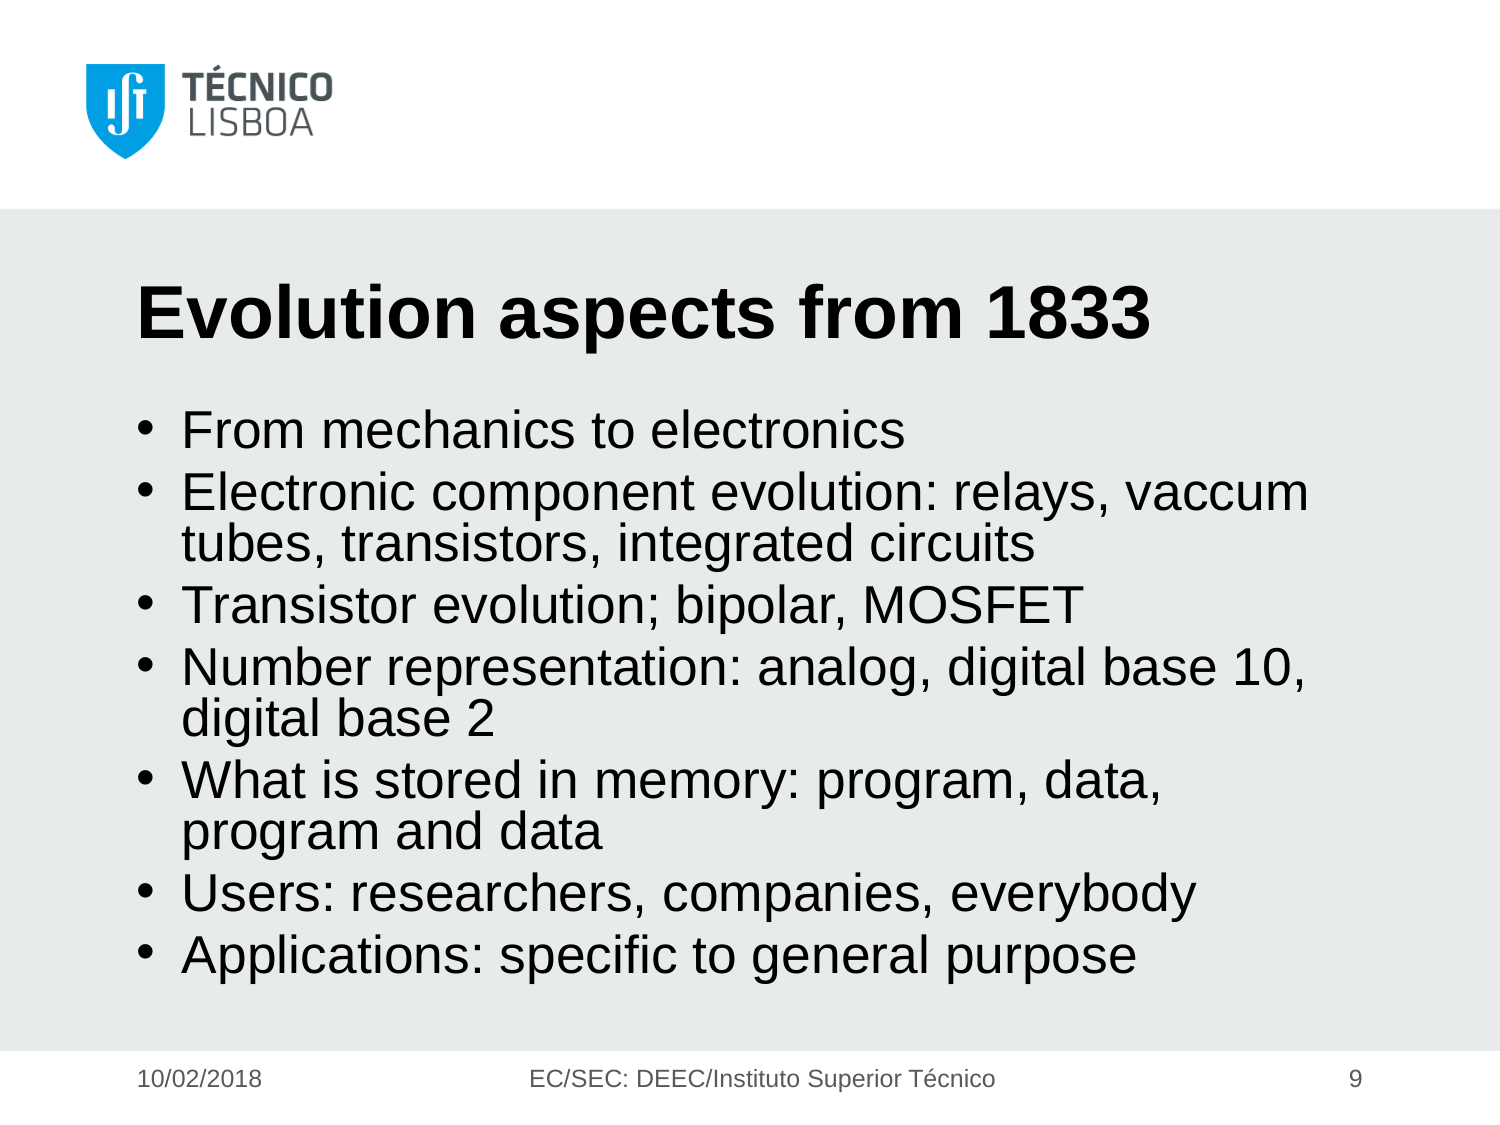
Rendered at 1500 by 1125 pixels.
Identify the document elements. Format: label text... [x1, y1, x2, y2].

title Evolution aspects from 1833 [121, 237, 1378, 381]
slide_number 10/02/2018 [121, 1052, 425, 1103]
list From mechanics to electronics Electronic component evolution: relays, vaccum tubes, transistors, integrated circuits Transistor evolution; bipolar, MOSFET Number representation: analog, digital base 10, digital base 2 What is stored in memory: program, data, program and data Users: researchers, companies, everybody Applications: specific to general purpose [121, 400, 1378, 1005]
picture [0, 0, 1500, 1125]
slide_number <number> [1077, 1052, 1378, 1103]
footer EC/SEC: DEEC/Instituto Superior Técnico [512, 1052, 1021, 1103]
